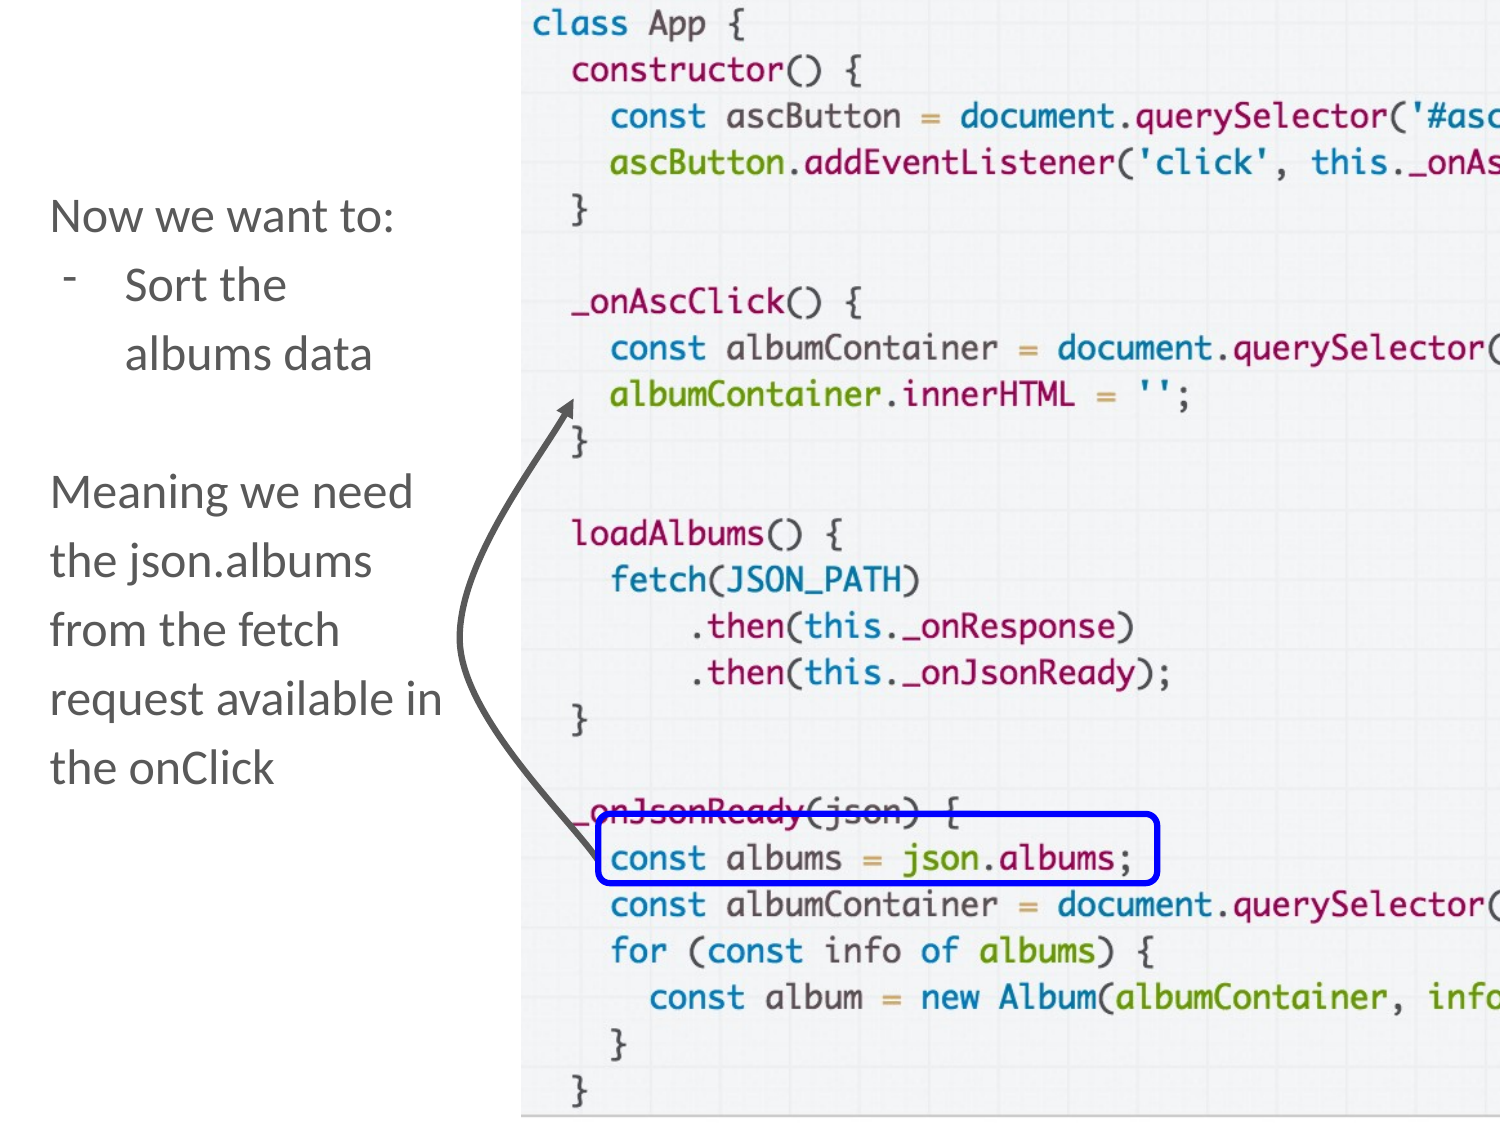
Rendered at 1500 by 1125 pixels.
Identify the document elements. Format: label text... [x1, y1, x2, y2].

picture [521, 0, 1500, 1125]
picture [602, 817, 1154, 880]
list Now we want to: Sort the albums data Meaning we need the json.albums from the fetch request available in the onClick [34, 158, 460, 906]
